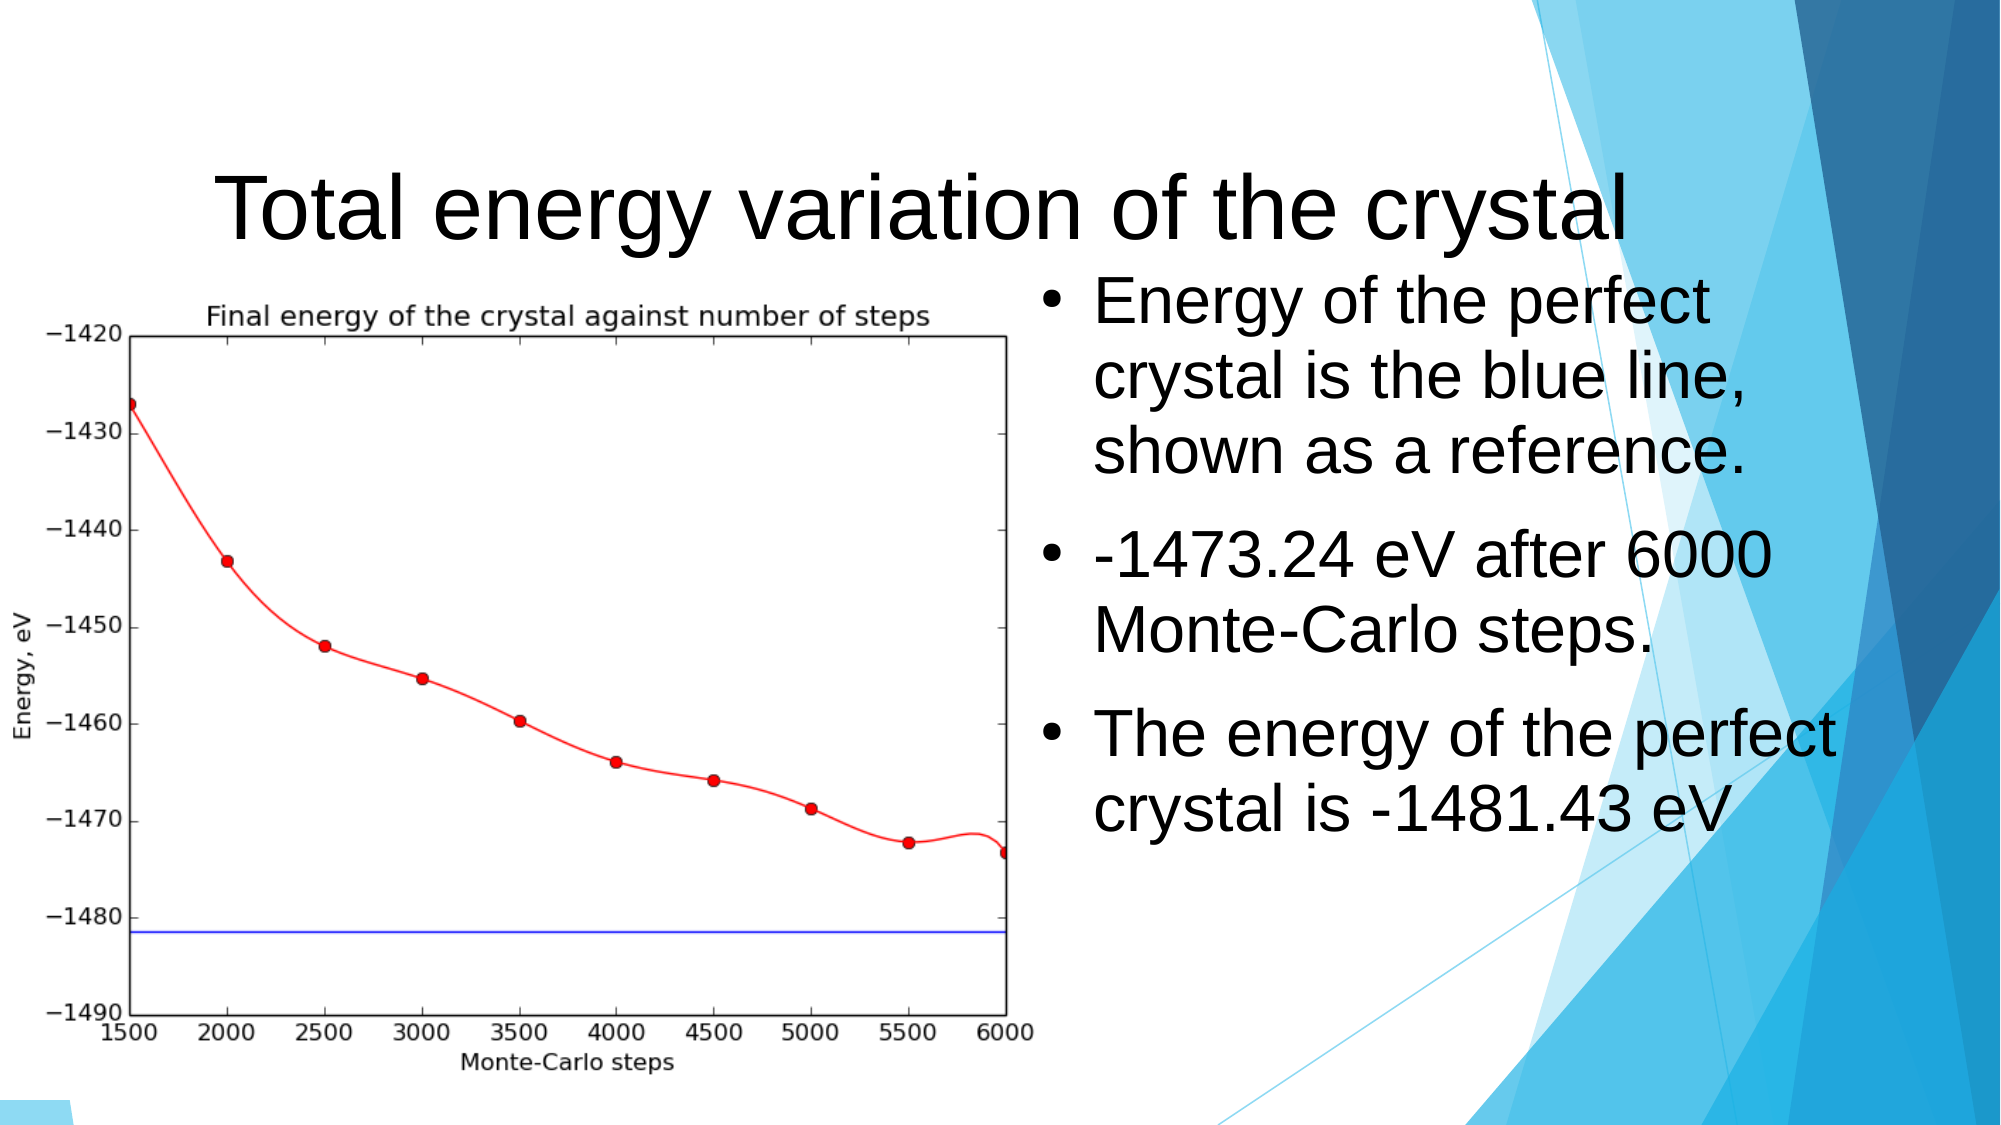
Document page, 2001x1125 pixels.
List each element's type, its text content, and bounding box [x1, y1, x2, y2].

picture [0, 283, 1040, 1100]
list Energy of the perfect crystal is the blue line, shown as a reference. -1473.24 eV after 6000 Monte-Carlo steps. The energy of the perfect crystal is -1481.43 eV [1022, 263, 1901, 1063]
title Total energy variation of the crystal [111, 99, 1760, 283]
